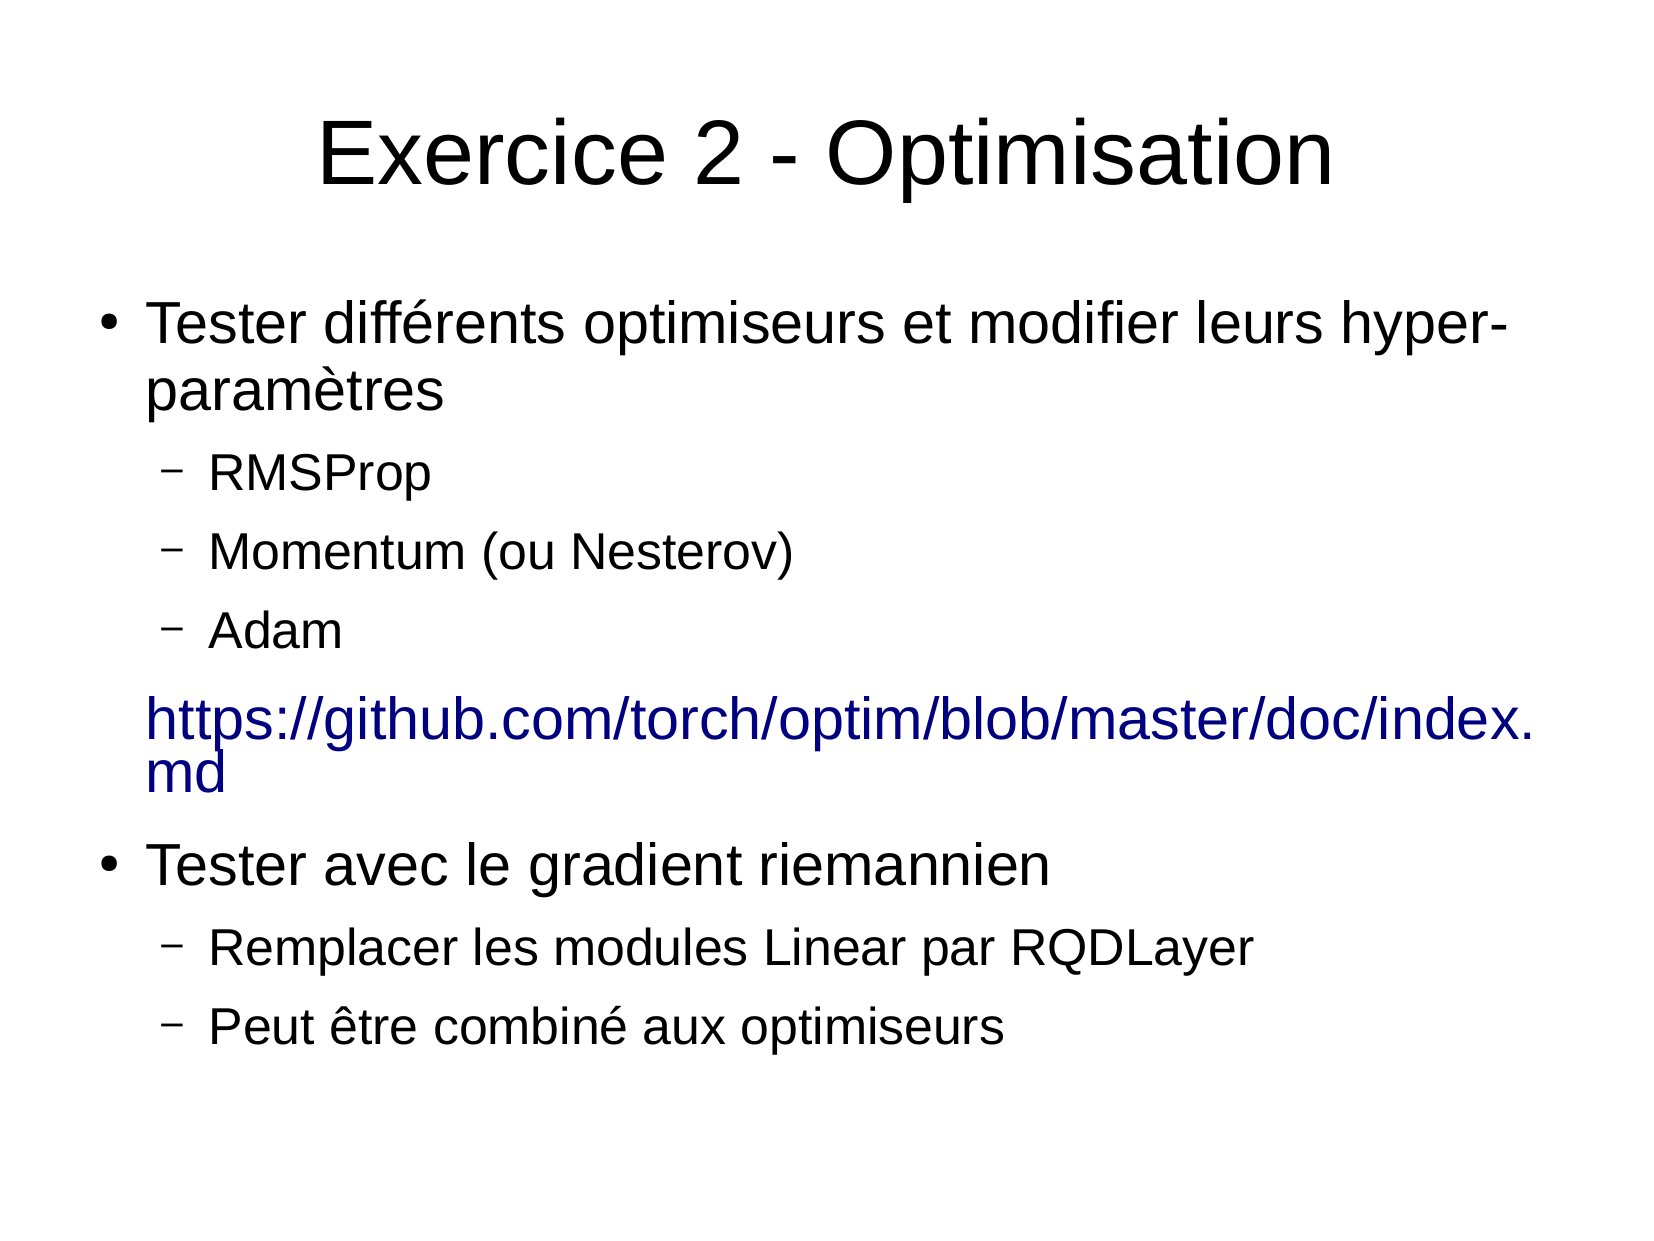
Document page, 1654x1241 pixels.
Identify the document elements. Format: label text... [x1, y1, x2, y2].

list Tester différents optimiseurs et modifier leurs hyper-paramètres RMSProp Momentum (ou Nesterov) Adam https://github.com/torch/optim/blob/master/doc/index.md Tester avec le gradient riemannien Remplacer les modules Linear par RQDLayer Peut être combiné aux optimiseurs [82, 290, 1571, 1010]
title Exercice 2 - Optimisation [82, 49, 1571, 257]
